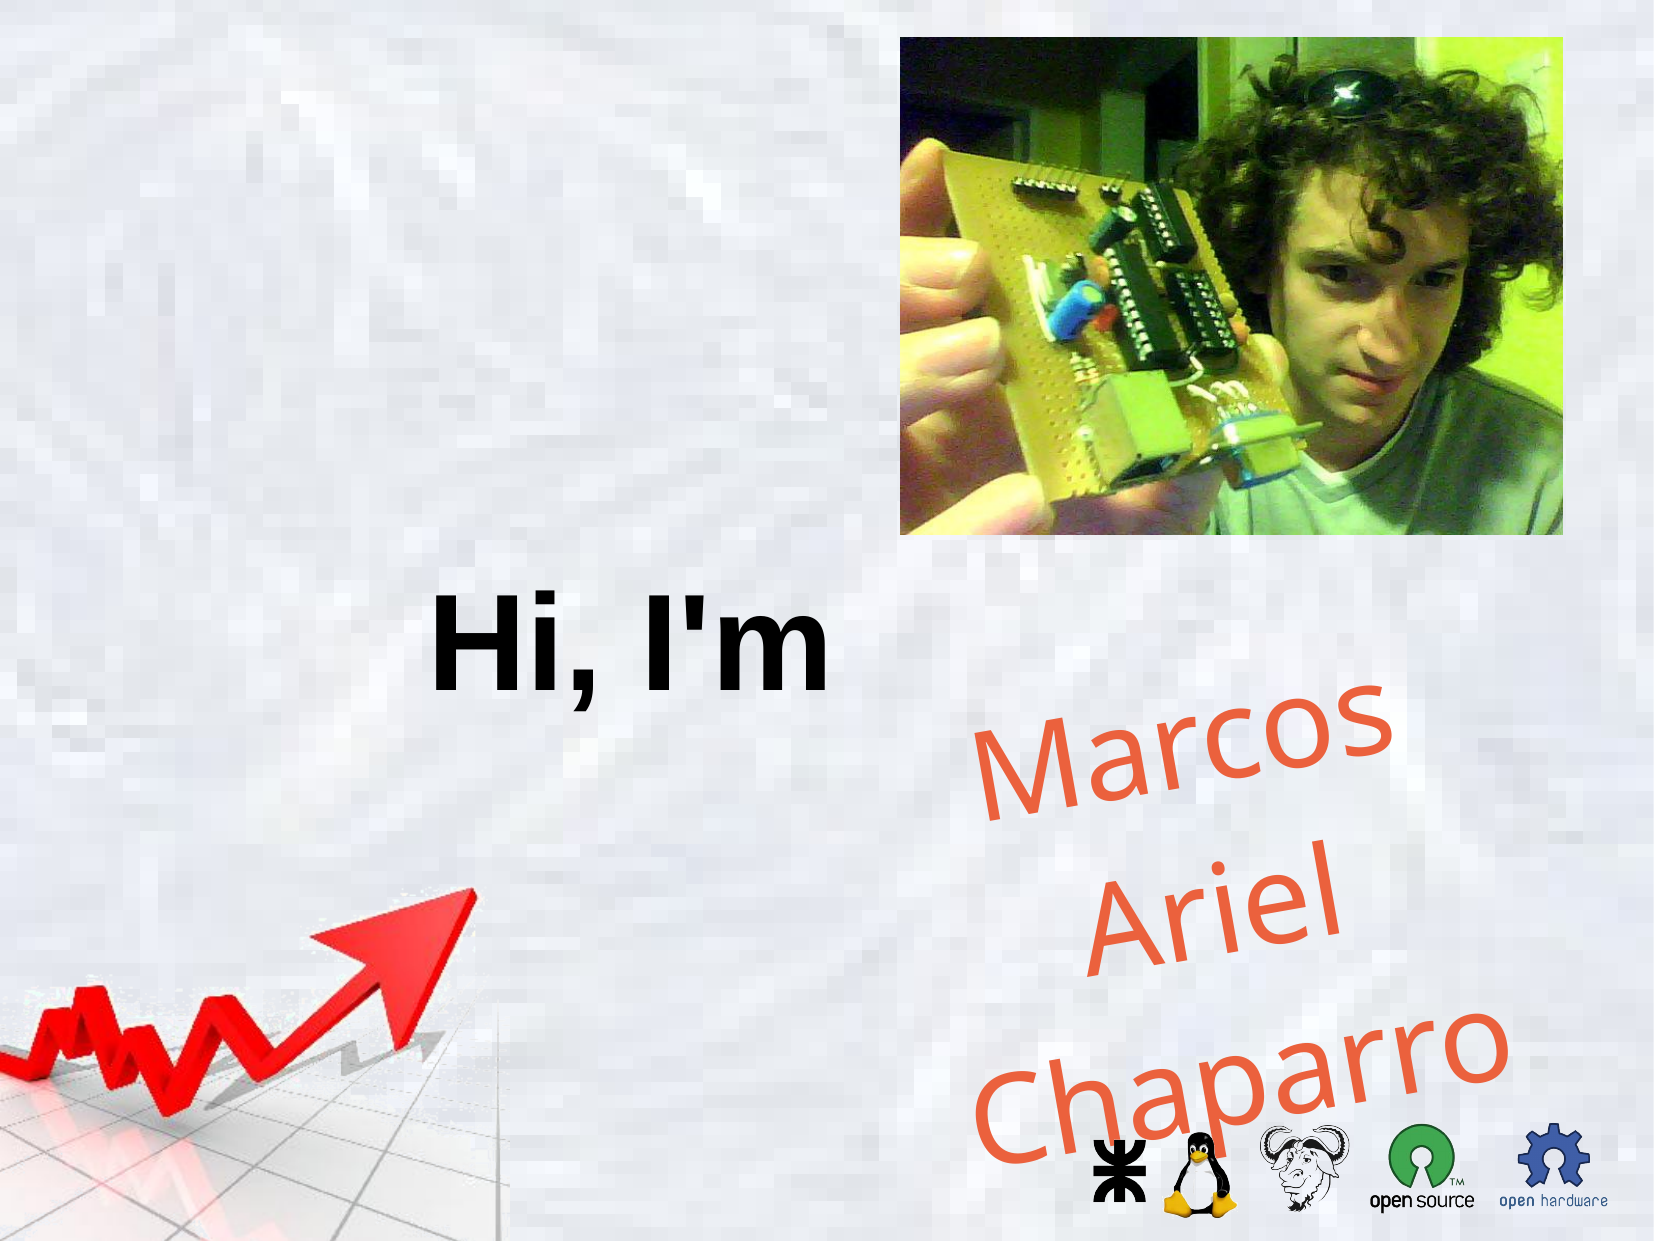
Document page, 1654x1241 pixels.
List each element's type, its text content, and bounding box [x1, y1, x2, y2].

picture [0, 0, 1654, 1241]
text_box Marcos Ariel Chaparro [802, 582, 1605, 1113]
text_box Hi, I'm [412, 558, 863, 751]
